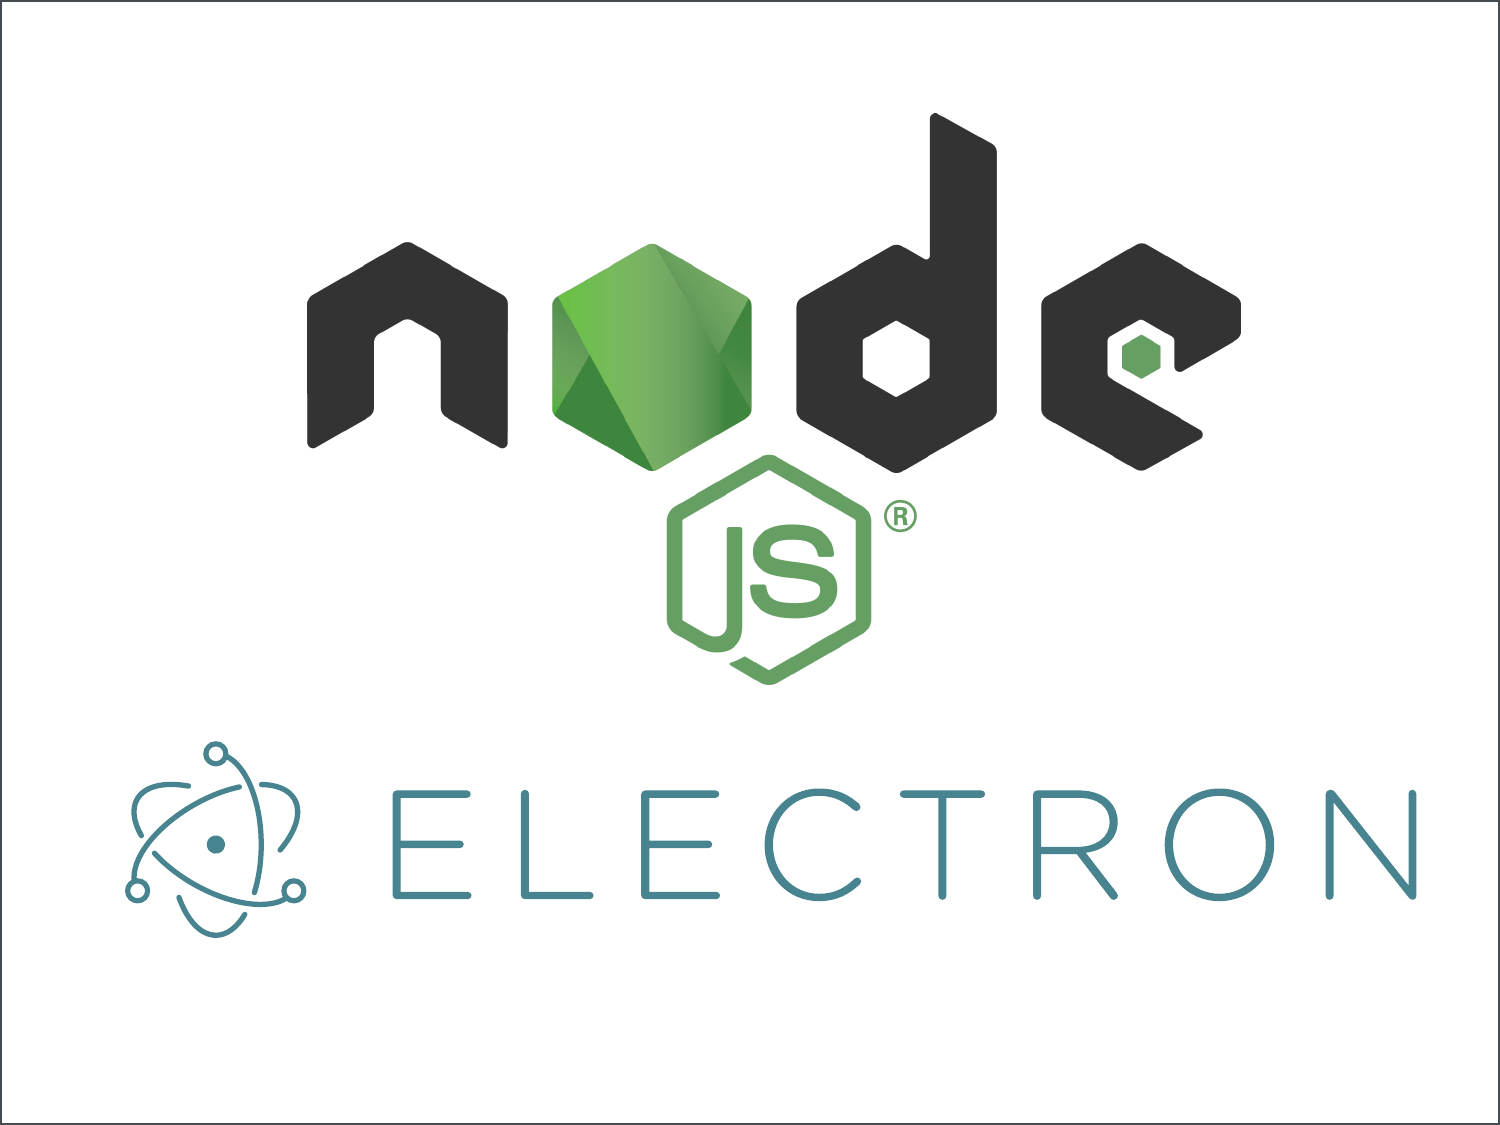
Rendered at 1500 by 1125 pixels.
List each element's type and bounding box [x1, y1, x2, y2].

picture [124, 740, 1418, 940]
picture [307, 113, 1241, 686]
text_box [0, 0, 1500, 1125]
